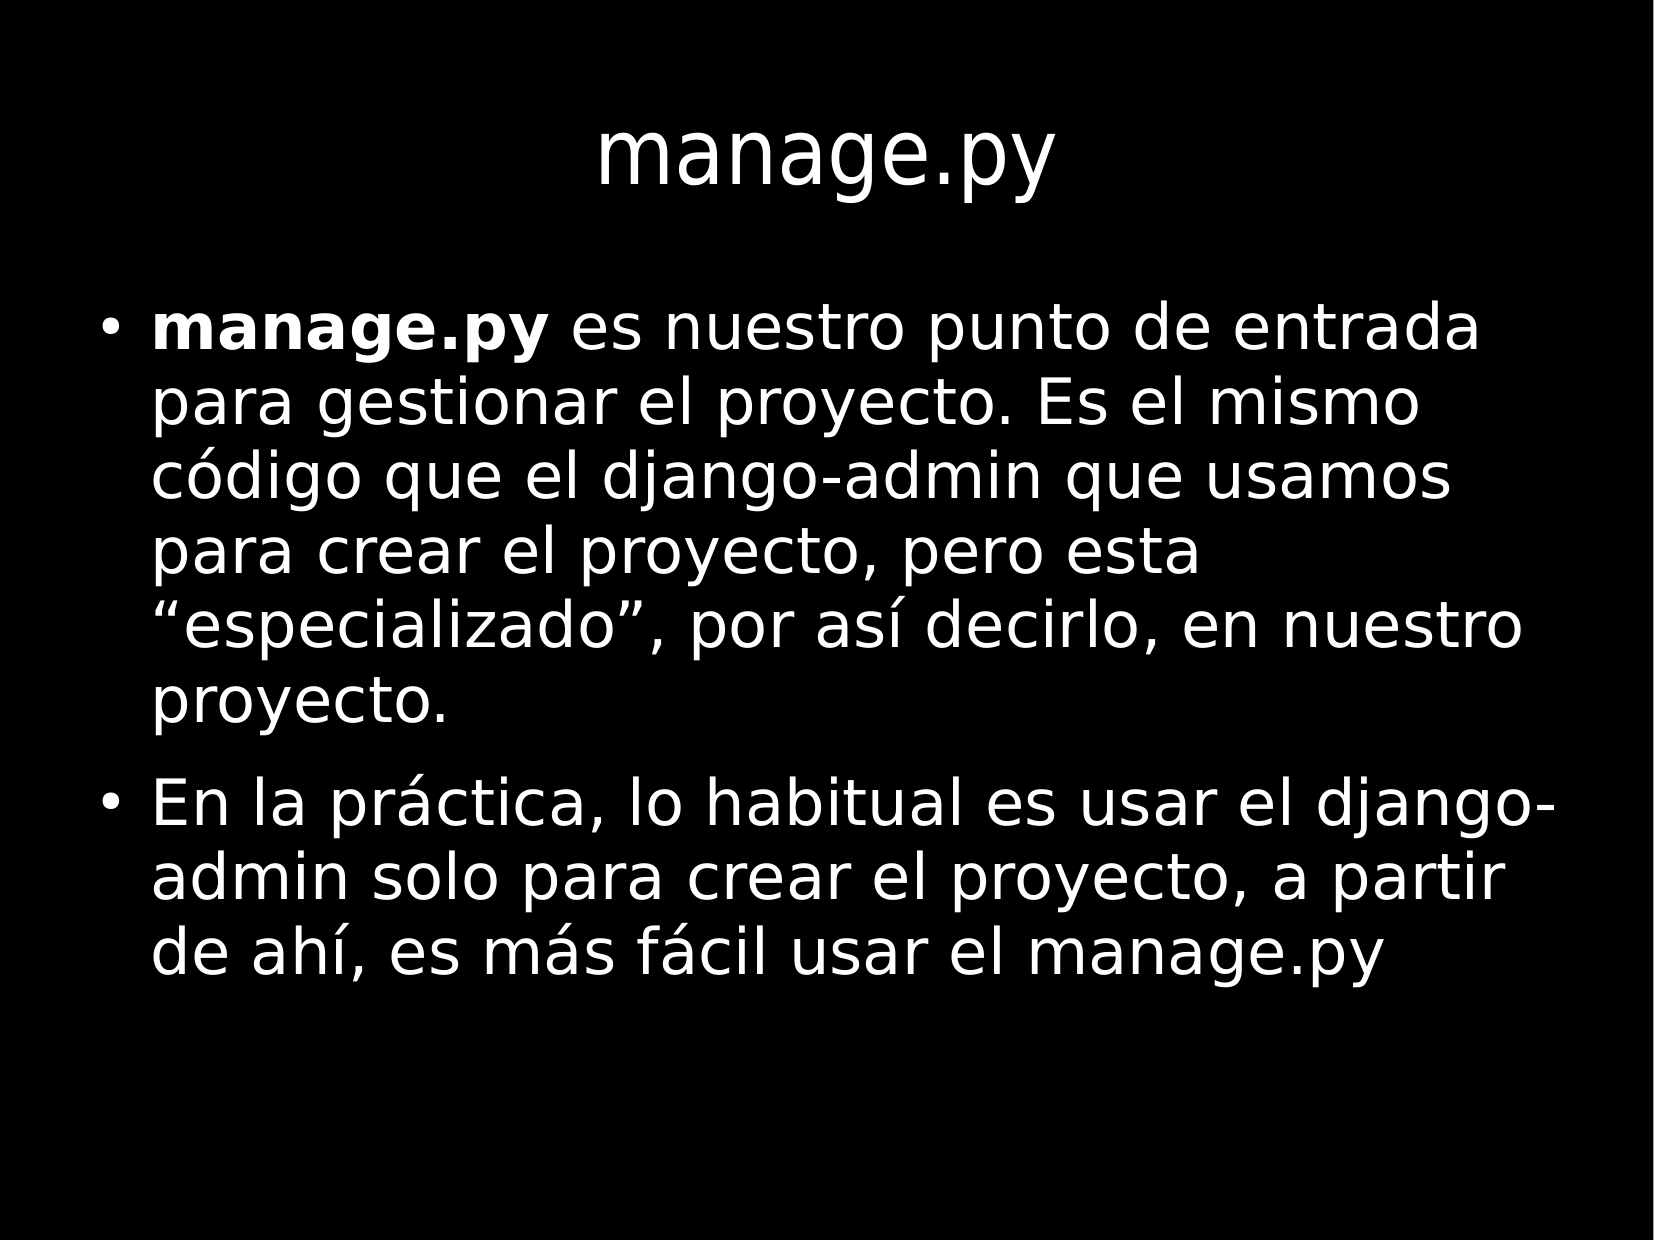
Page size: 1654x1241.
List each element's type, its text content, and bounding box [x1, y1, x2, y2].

title manage.py [82, 49, 1571, 257]
list manage.py es nuestro punto de entrada para gestionar el proyecto. Es el mismo código que el django-admin que usamos para crear el proyecto, pero esta “especializado”, por así decirlo, en nuestro proyecto. En la práctica, lo habitual es usar el django-admin solo para crear el proyecto, a partir de ahí, es más fácil usar el manage.py [82, 290, 1571, 1010]
